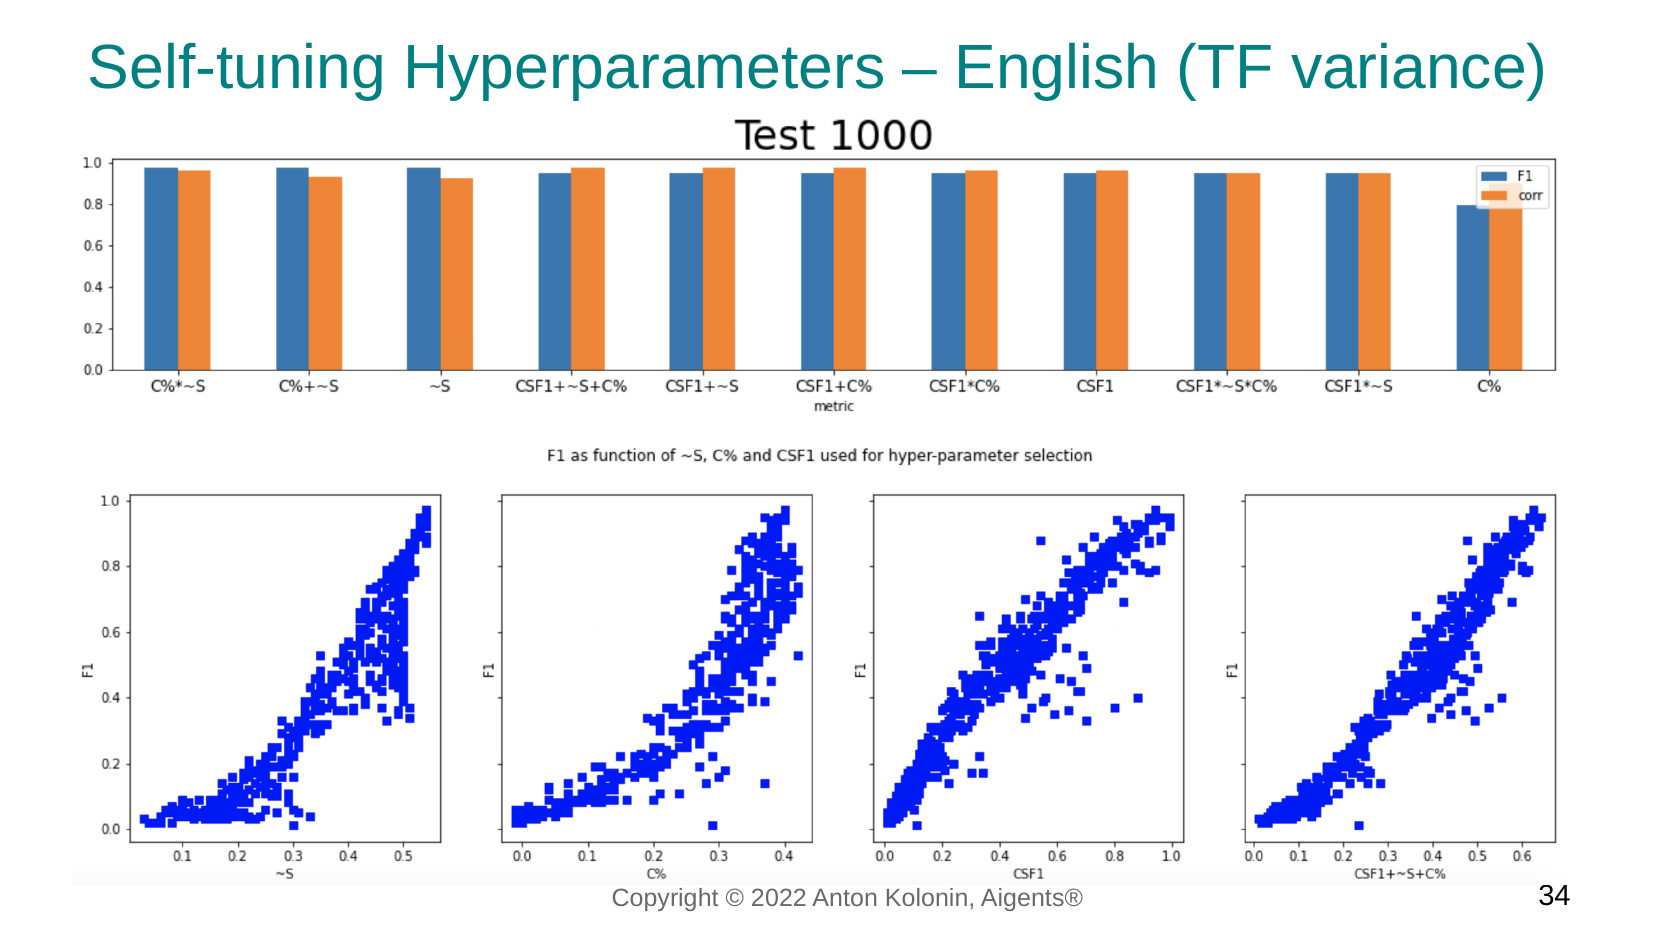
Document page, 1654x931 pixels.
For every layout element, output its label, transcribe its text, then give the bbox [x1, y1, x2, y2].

text_box Self-tuning Hyperparameters – English (TF variance) [0, 0, 1630, 135]
picture [72, 110, 1569, 886]
